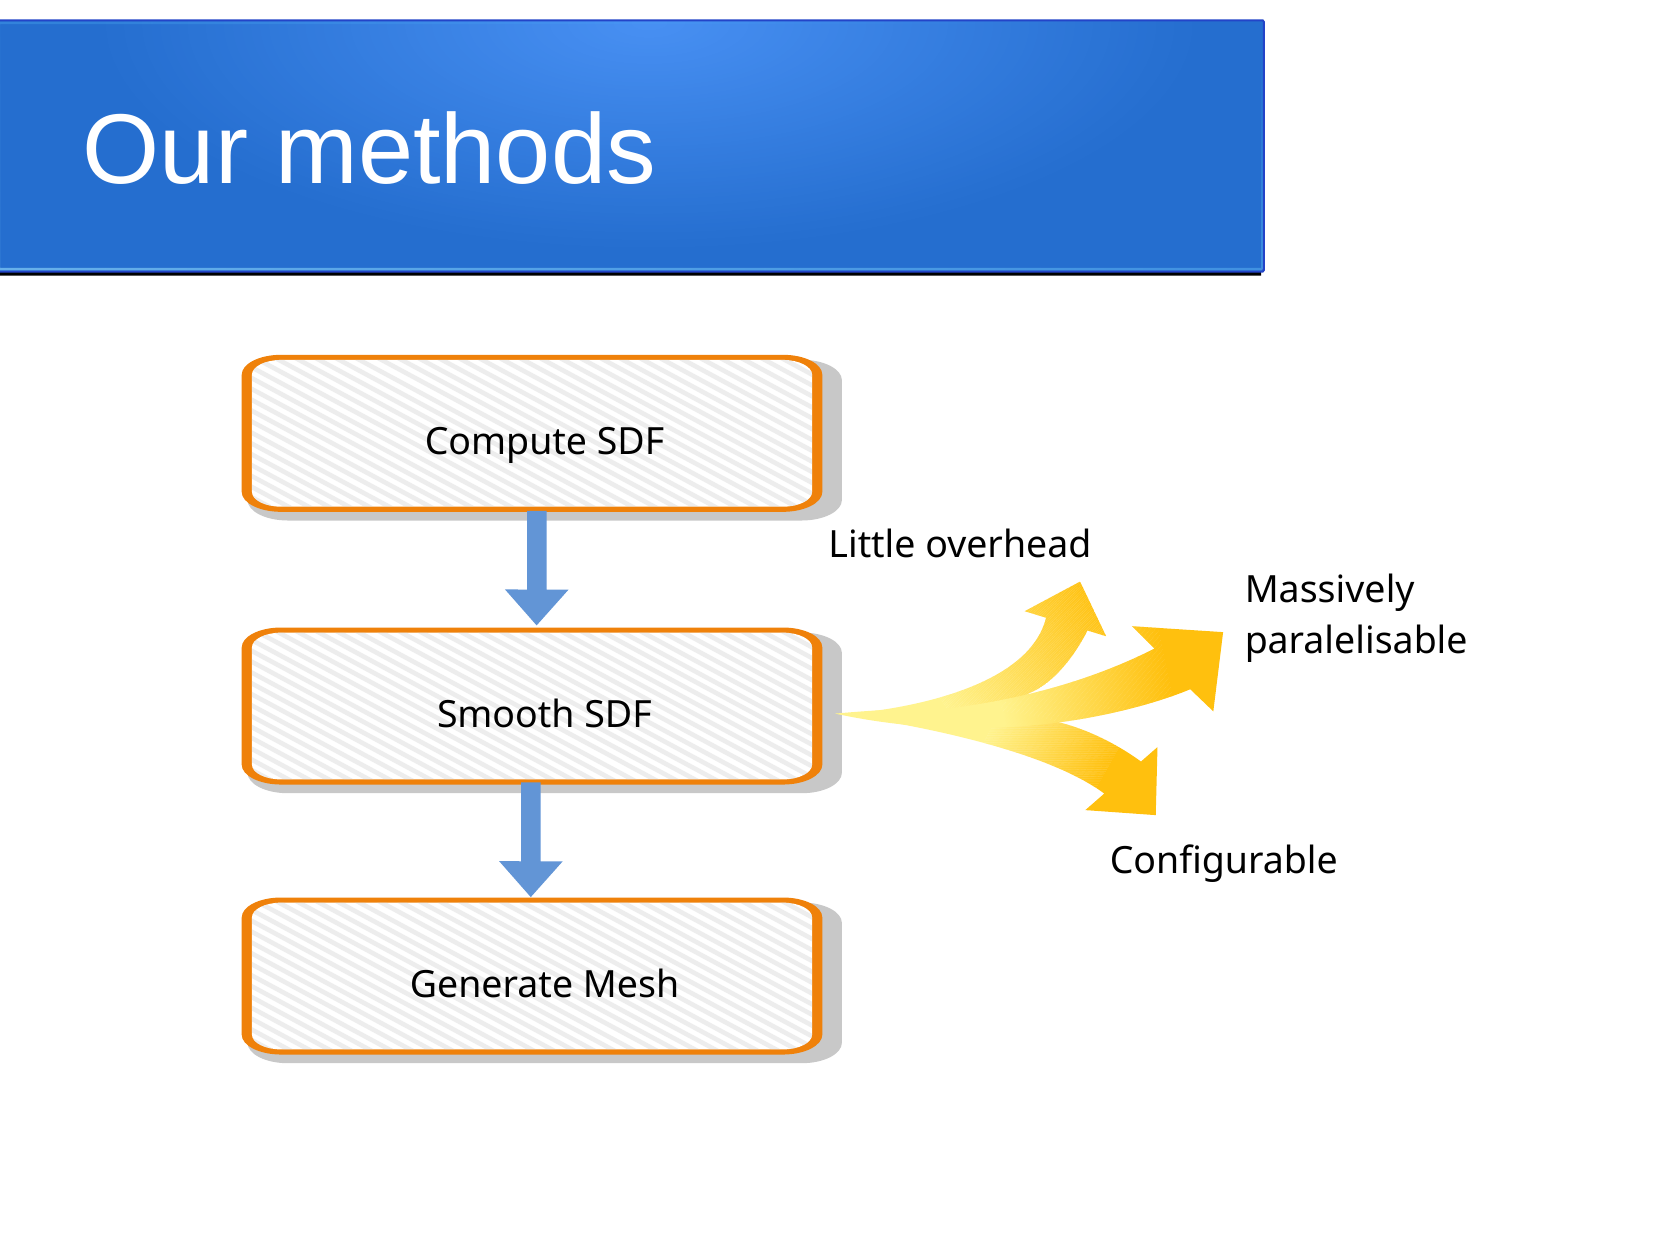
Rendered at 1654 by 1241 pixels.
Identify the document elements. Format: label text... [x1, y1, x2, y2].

text_box Massively paralelisable [1230, 555, 1606, 657]
text_box Little overhead [813, 510, 1127, 569]
text_box Configurable [1095, 826, 1366, 886]
title Our methods [82, 47, 1235, 252]
picture [214, 345, 1225, 1078]
